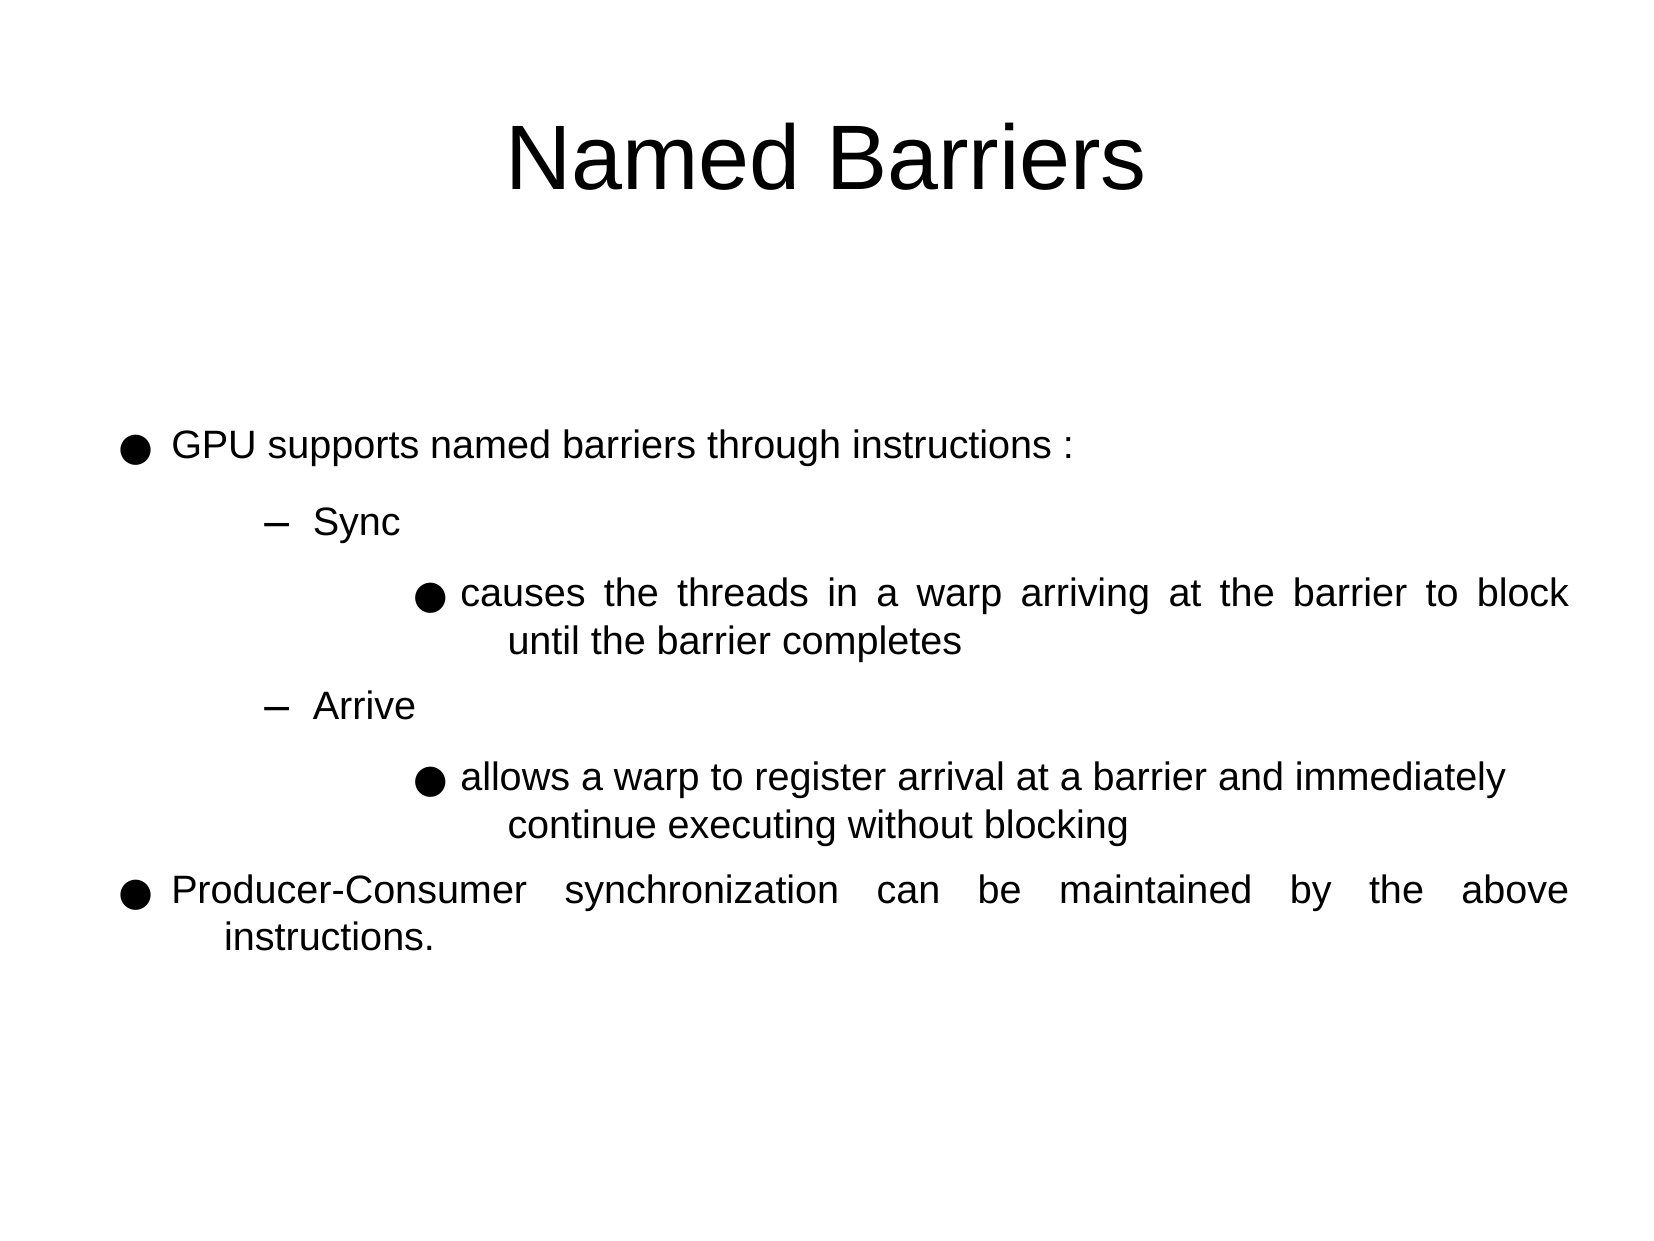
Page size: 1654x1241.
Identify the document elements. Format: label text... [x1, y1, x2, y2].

text_box Named Barriers [83, 49, 1571, 257]
text_box GPU supports named barriers through instructions : Sync causes the threads in a warp arriving at the barrier to block until the barrier completes Arrive allows a warp to register arrival at a barrier and immediately continue executing without blocking Producer-Consumer synchronization can be maintained by the above instructions. [83, 290, 1571, 1109]
